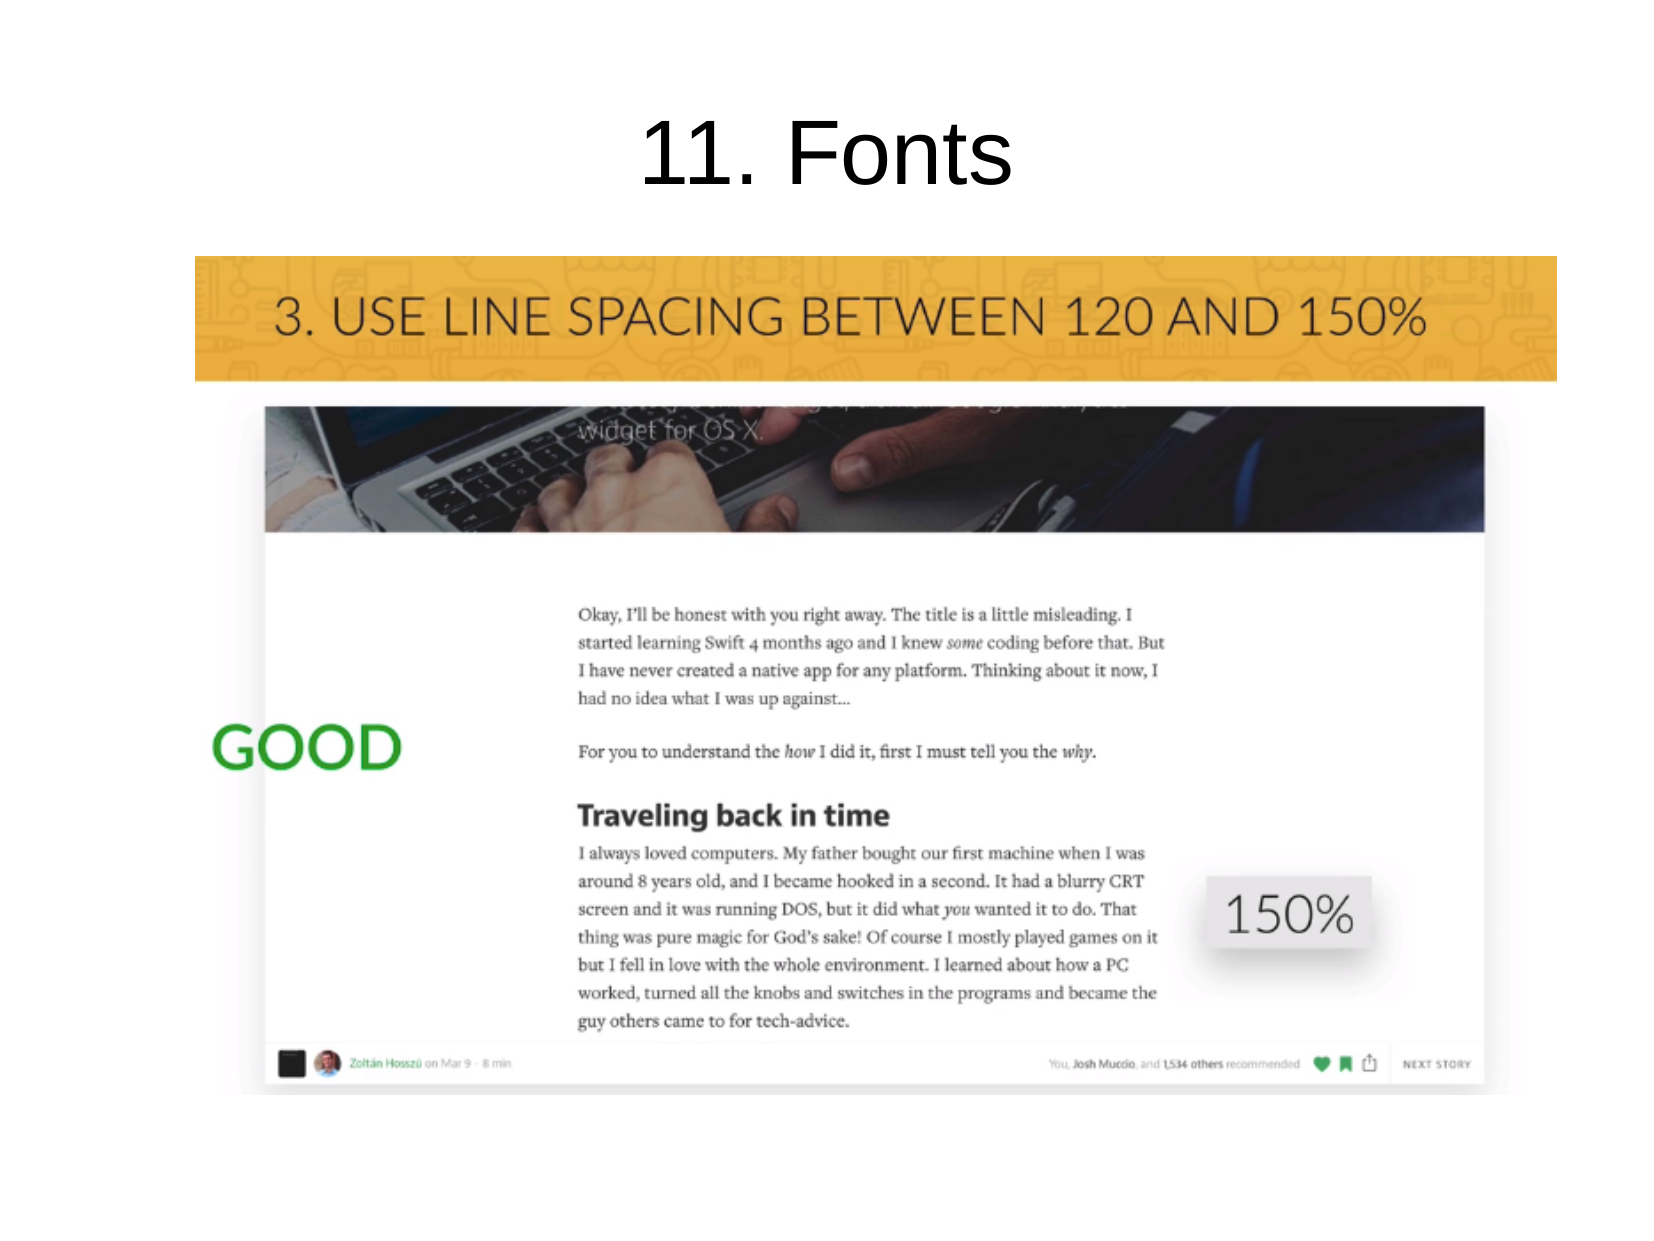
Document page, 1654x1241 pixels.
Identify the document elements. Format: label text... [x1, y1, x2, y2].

picture [195, 256, 1557, 1096]
title 11. Fonts [82, 49, 1571, 257]
